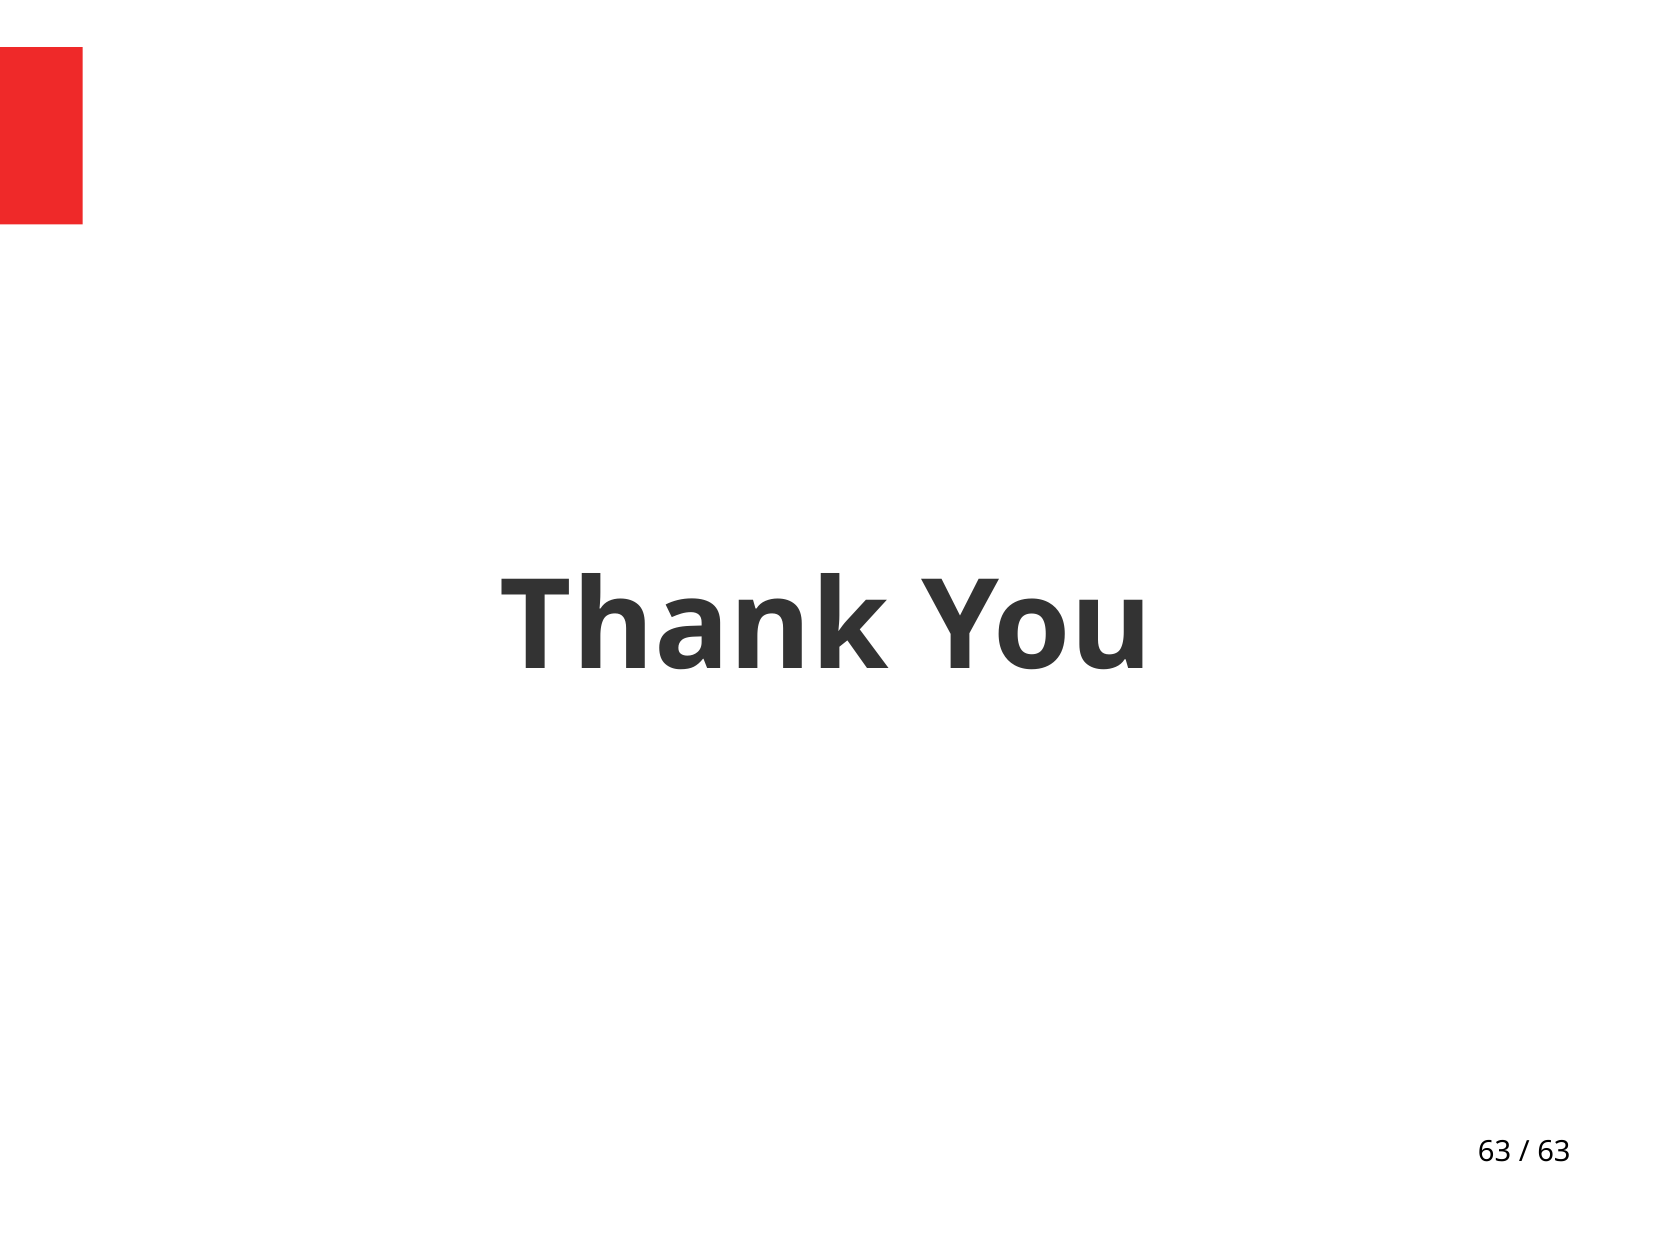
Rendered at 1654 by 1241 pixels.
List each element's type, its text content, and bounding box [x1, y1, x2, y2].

title Thank You [100, 516, 1554, 724]
